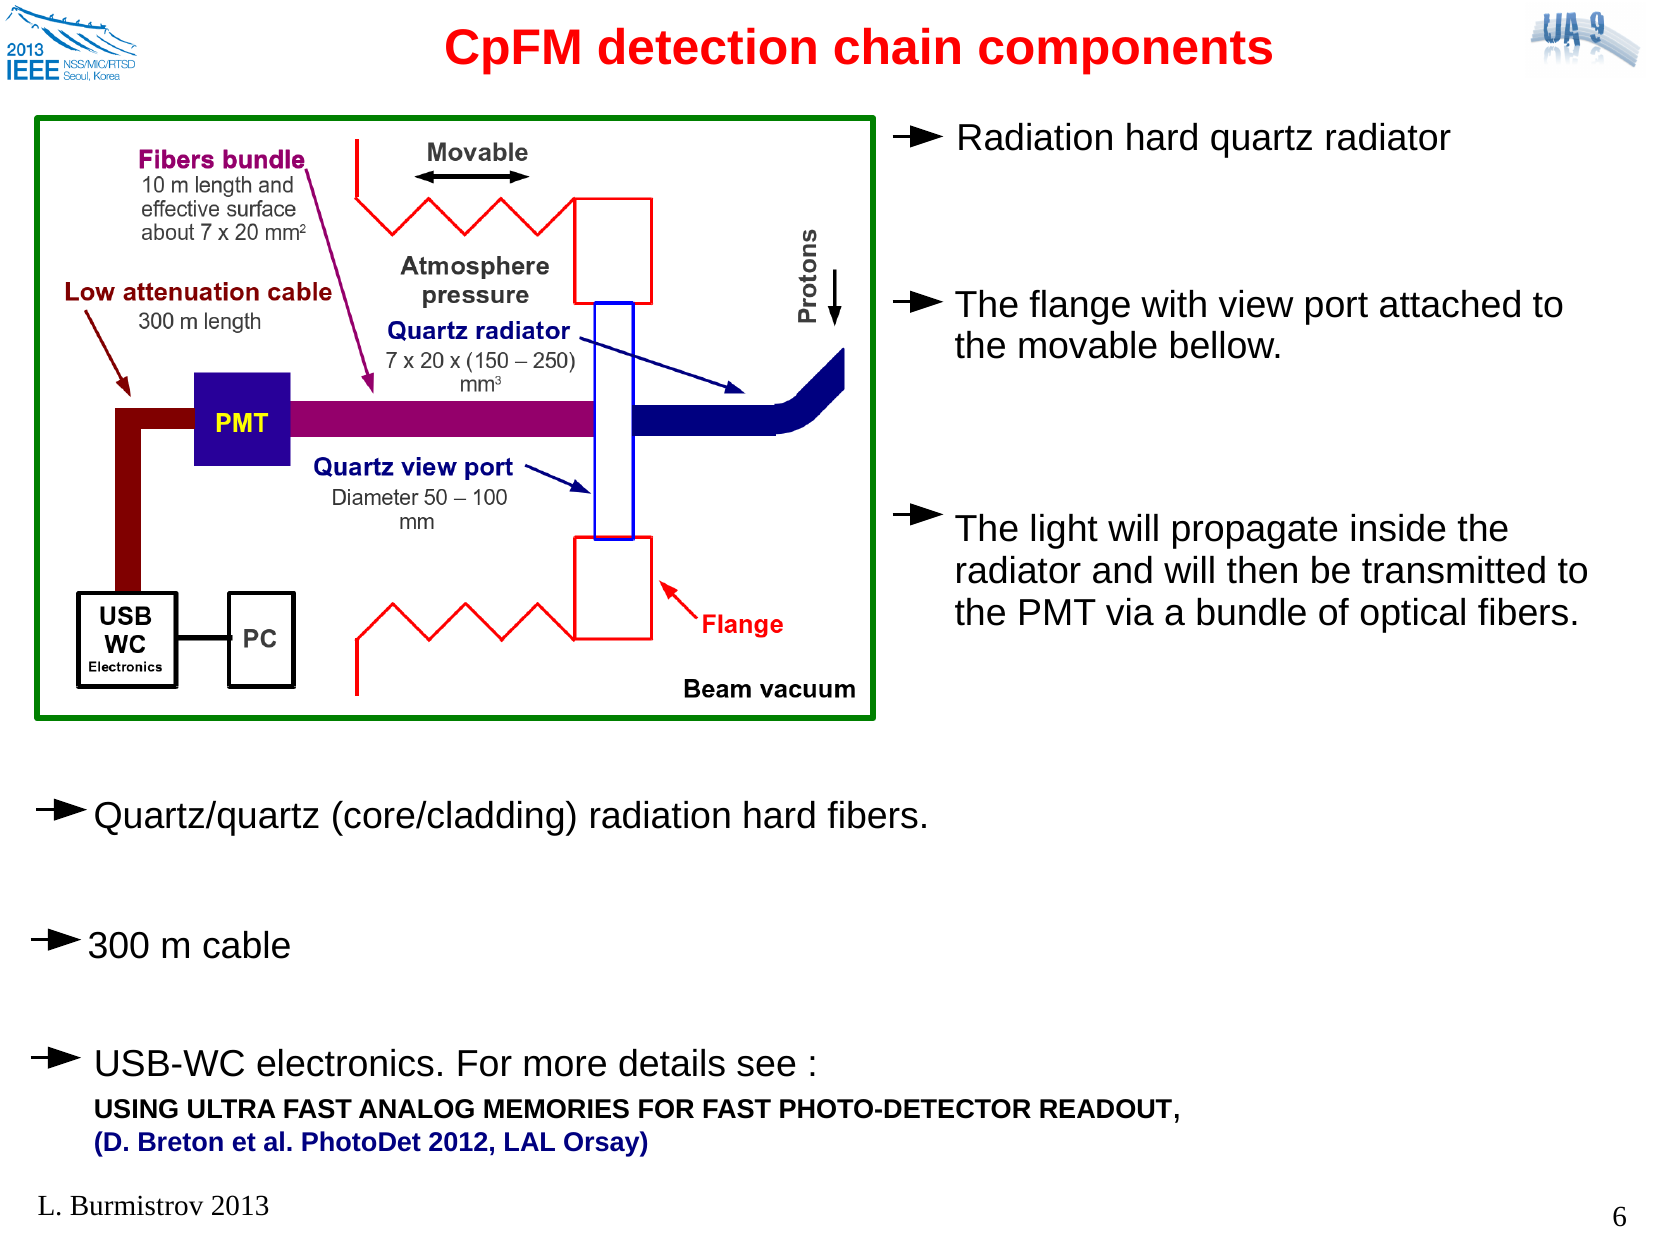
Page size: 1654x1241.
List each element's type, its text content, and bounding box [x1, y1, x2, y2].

text_box Quartz/quartz (core/cladding) radiation hard fibers. [78, 787, 1617, 845]
text_box Radiation hard quartz radiator [941, 108, 1618, 166]
picture [1525, 2, 1646, 79]
picture [42, 121, 868, 715]
text_box The light will propagate inside the radiator and will then be transmitted to the PMT via a bundle of optical fibers. [939, 500, 1627, 641]
text_box CpFM detection chain components [428, 11, 1291, 83]
picture [5, 5, 137, 81]
text_box 300 m cable [72, 917, 1611, 975]
text_box The flange with view port attached to the movable bellow. [939, 275, 1601, 375]
text_box USB-WC electronics. For more details see : USING ULTRA FAST ANALOG MEMORIES FOR FAST PHOTO-DETECTOR READOUT, (D. Breton et al. PhotoDet 2012, LAL Orsay) [78, 1035, 1607, 1165]
